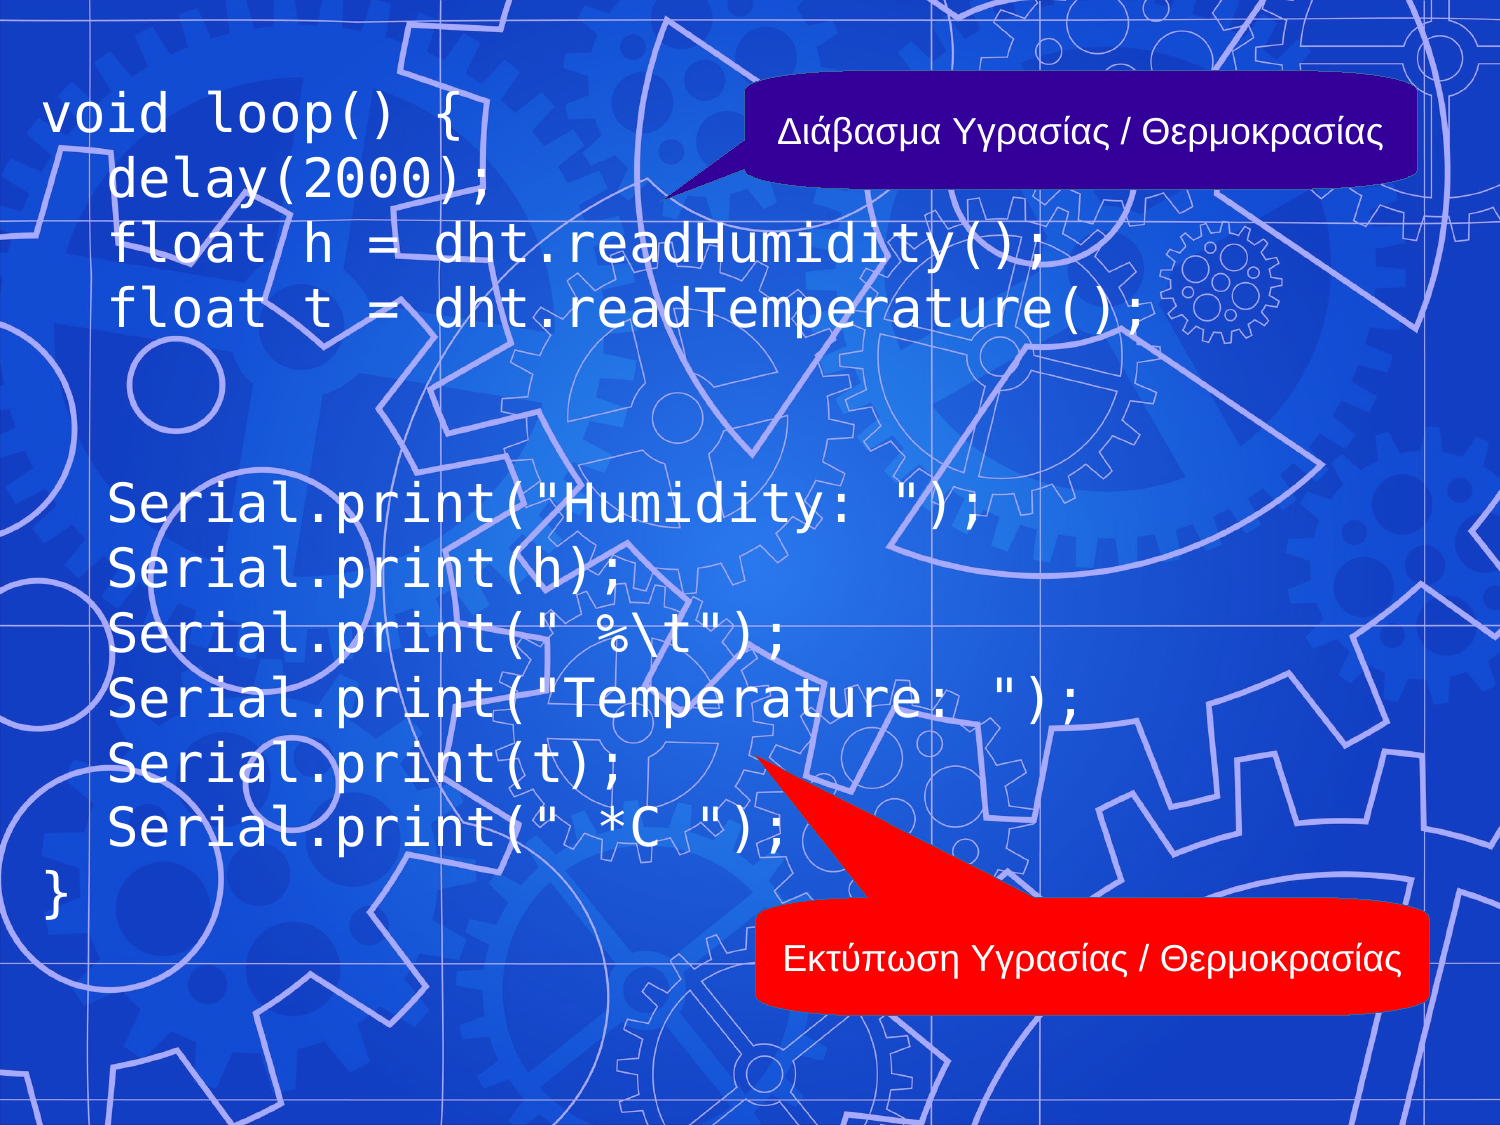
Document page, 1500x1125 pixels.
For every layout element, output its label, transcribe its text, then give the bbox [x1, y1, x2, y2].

text_box Εκτύπωση Υγρασίας / Θερμοκρασίας [754, 754, 1430, 1016]
text_box Διάβασμα Υγρασίας / Θερμοκρασίας [659, 70, 1418, 202]
text_box void loop() { delay(2000); float h = dht.readHumidity(); float t = dht.readTemperature(); Serial.print("Humidity: "); Serial.print(h); Serial.print(" %\t"); Serial.print("Temperature: "); Serial.print(t); Serial.print(" *C "); } [25, 70, 1205, 1052]
picture [0, 0, 1500, 1125]
